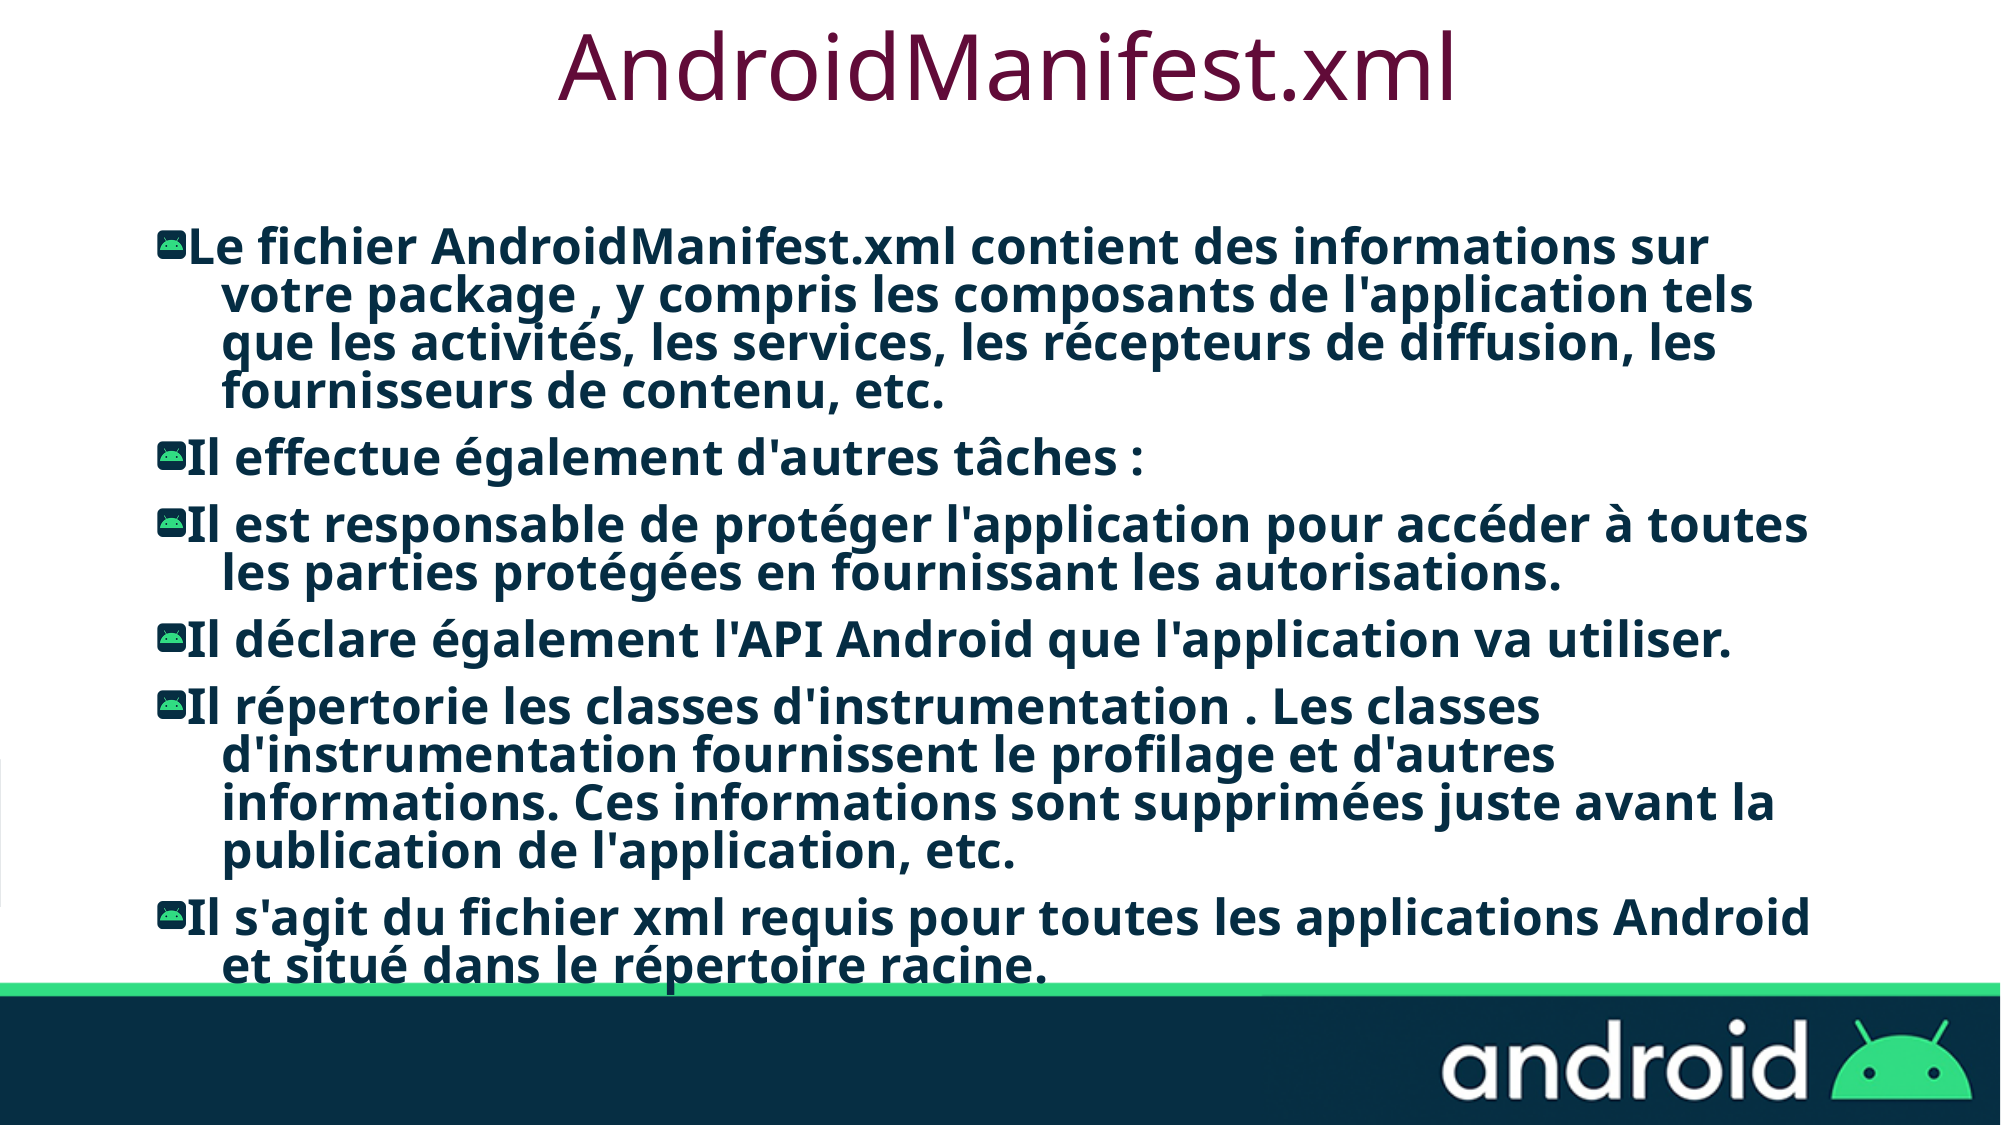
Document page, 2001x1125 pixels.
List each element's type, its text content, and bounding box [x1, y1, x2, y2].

list Le fichier AndroidManifest.xml contient des informations sur votre package , y compris les composants de l'application tels que les activités, les services, les récepteurs de diffusion, les fournisseurs de contenu, etc. Il effectue également d'autres tâches : Il est responsable de protéger l'application pour accéder à toutes les parties protégées en fournissant les autorisations. Il déclare également l'API Android que l'application va utiliser. Il répertorie les classes d'instrumentation . Les classes d'instrumentation fournissent le profilage et d'autres informations. Ces informations sont supprimées juste avant la publication de l'application, etc. Il s'agit du fichier xml requis pour toutes les applications Android et situé dans le répertoire racine. [137, 219, 1863, 1014]
title AndroidManifest.xml [137, 12, 1863, 219]
